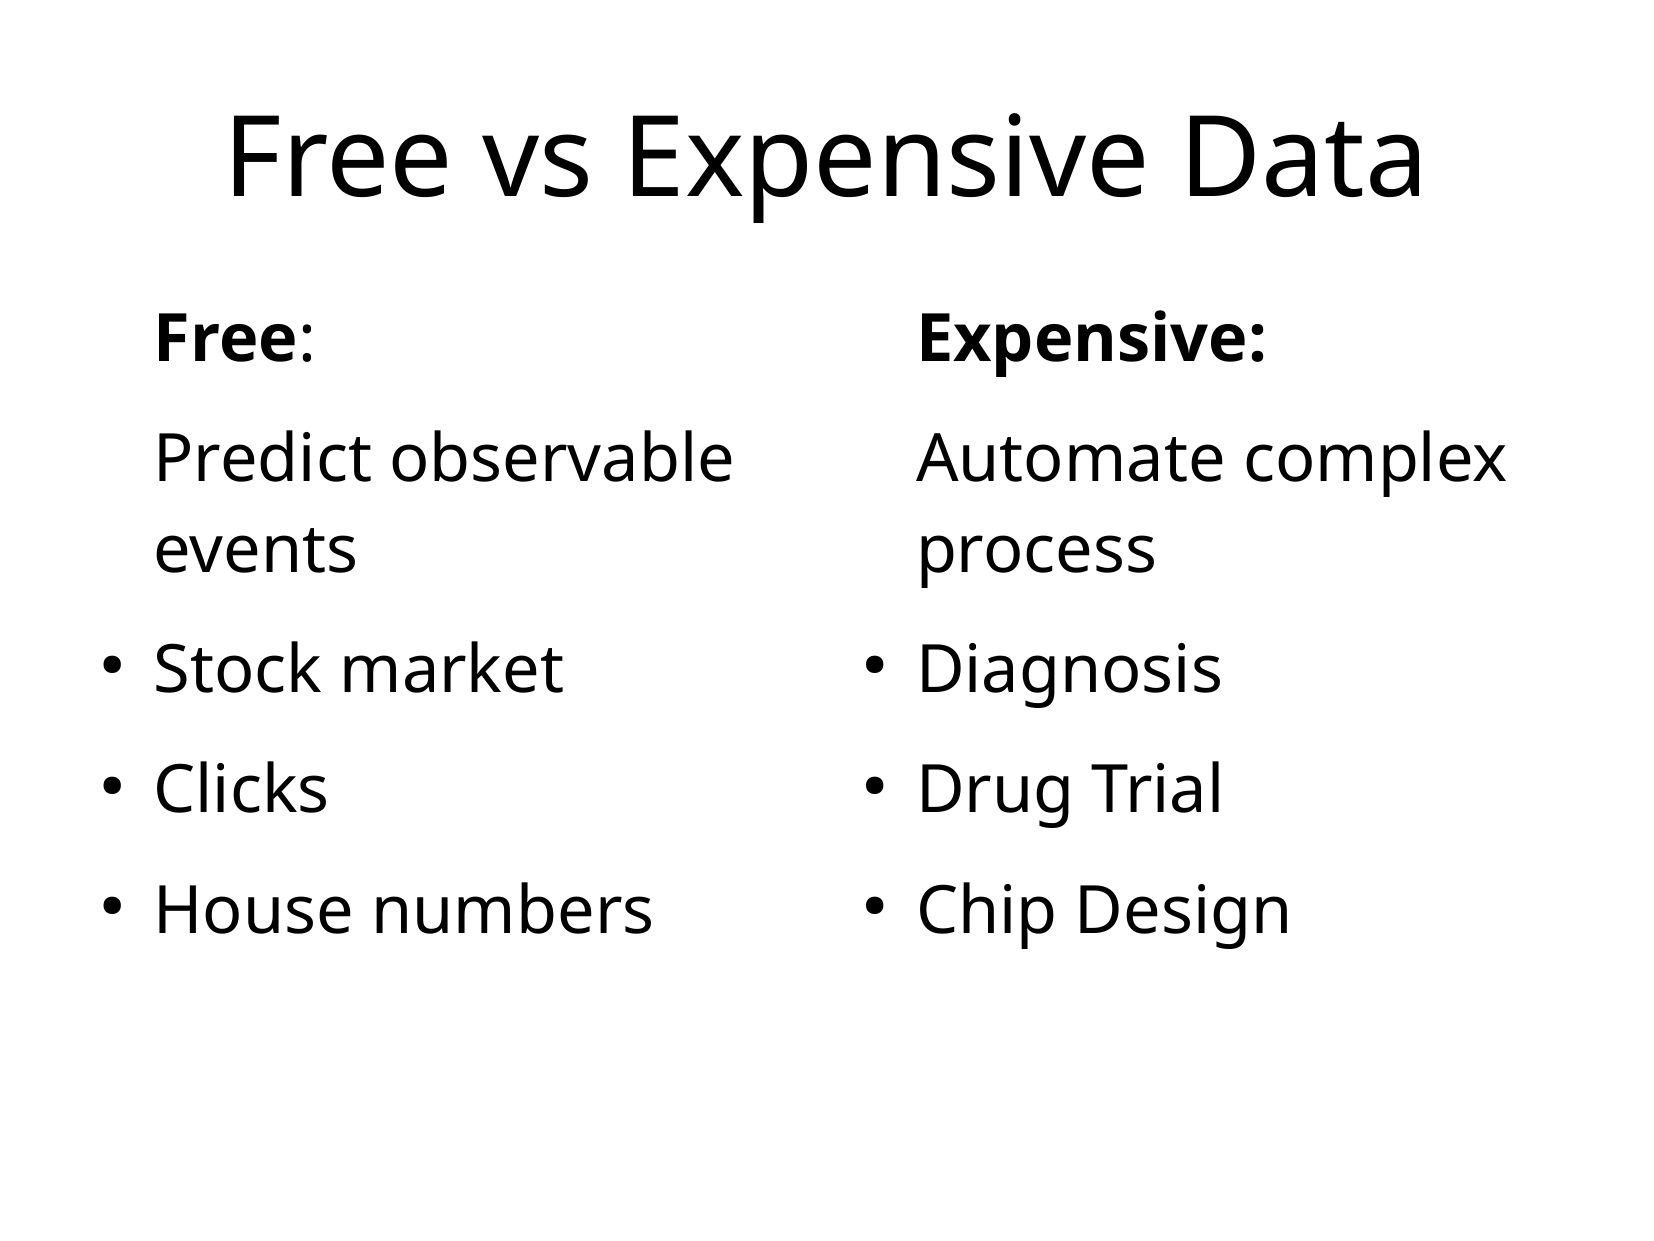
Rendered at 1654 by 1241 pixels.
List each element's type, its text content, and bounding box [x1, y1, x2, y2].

list Expensive: Automate complex process Diagnosis Drug Trial Chip Design [845, 290, 1572, 1010]
list Free: Predict observable events Stock market Clicks House numbers [82, 290, 809, 1010]
title Free vs Expensive Data [82, 49, 1571, 257]
